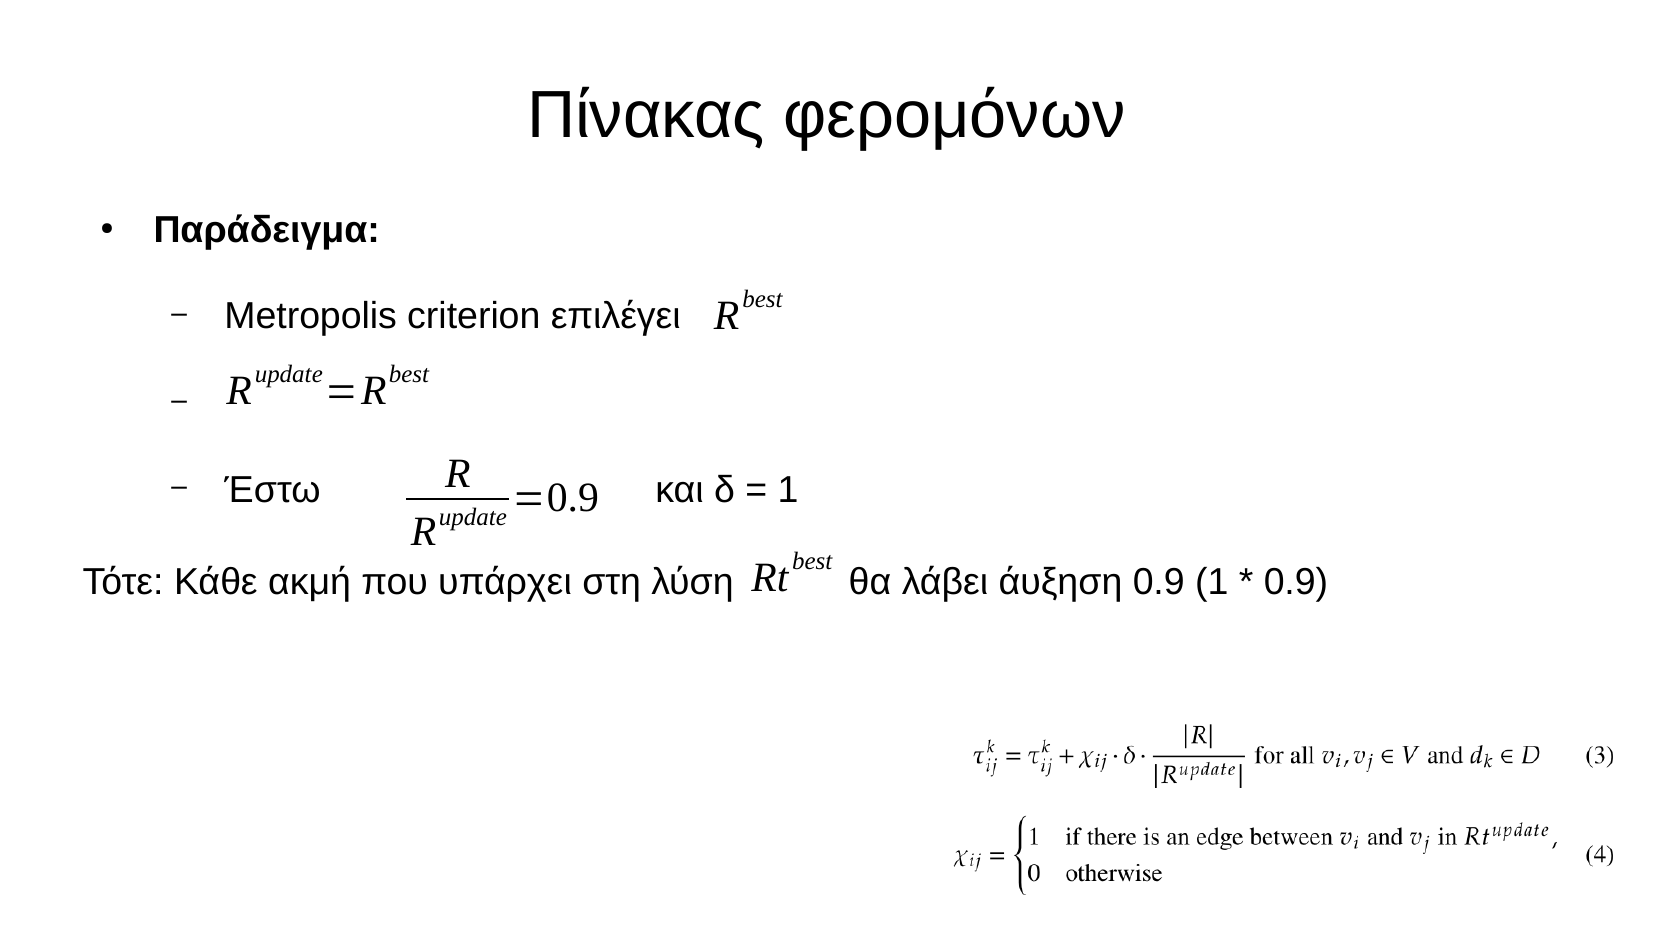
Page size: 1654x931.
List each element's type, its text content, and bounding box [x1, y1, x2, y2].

chart [404, 450, 601, 555]
chart [712, 285, 785, 338]
list Παράδειγμα: Metropolis criterion επιλέγει Έστω και δ = 1 Τότε: Κάθε ακμή που υπάρχει στη λύση θα λάβει άυξηση 0.9 (1 * 0.9) [82, 187, 1571, 870]
chart [225, 360, 431, 413]
chart [750, 547, 835, 601]
picture [937, 712, 1624, 901]
title Πίνακας φερομόνων [82, 37, 1571, 187]
